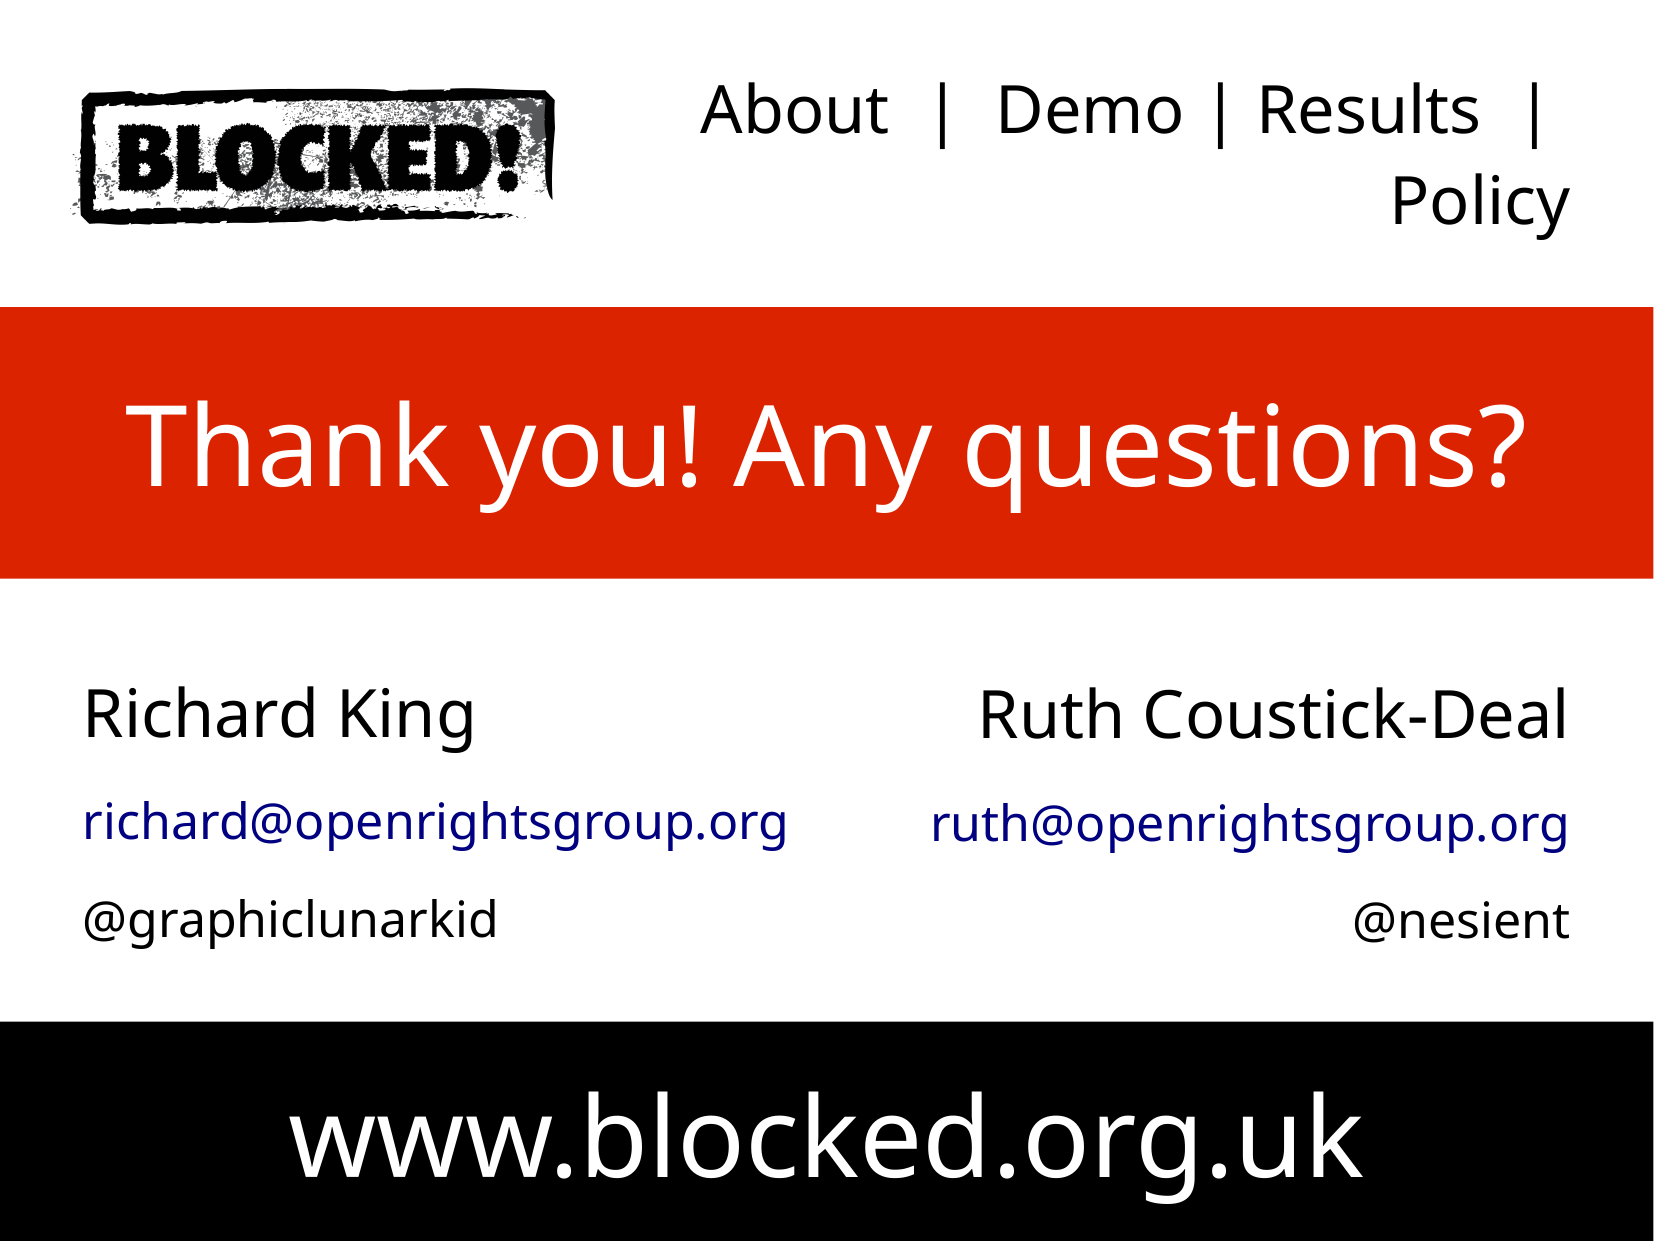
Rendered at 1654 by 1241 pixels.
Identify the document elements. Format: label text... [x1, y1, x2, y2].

list www.blocked.org.uk [0, 1021, 1654, 1241]
list Ruth Coustick-Deal ruth@openrightsgroup.org @nesient [850, 667, 1571, 1011]
picture [70, 88, 555, 225]
list Thank you! Any questions? [0, 307, 1654, 579]
list Richard King richard@openrightsgroup.org @graphiclunarkid [82, 665, 804, 1009]
title About | Demo | Results | Policy [625, 49, 1571, 257]
